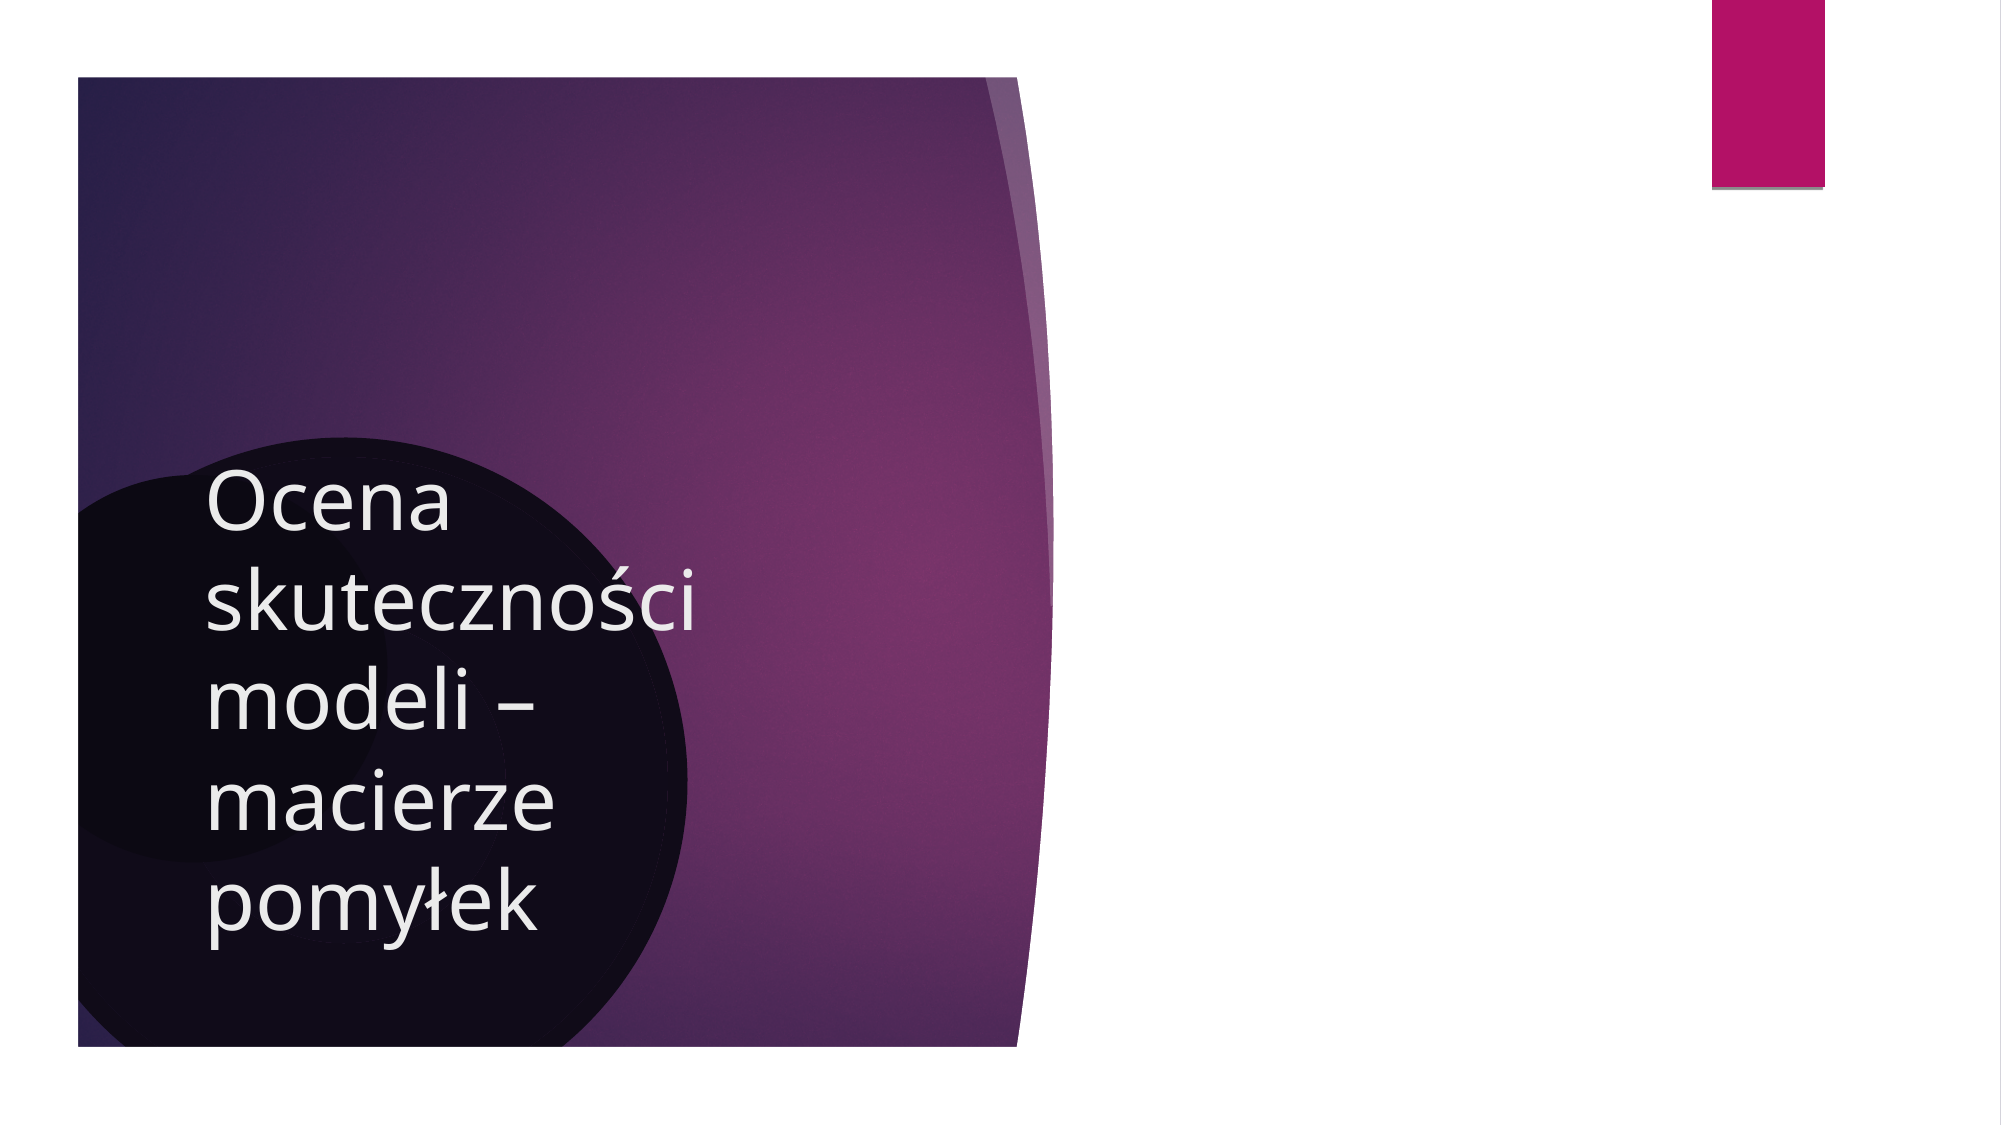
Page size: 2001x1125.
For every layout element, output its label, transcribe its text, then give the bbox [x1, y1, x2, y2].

title Ocena skuteczności modeli – macierze pomyłek [189, 439, 904, 814]
